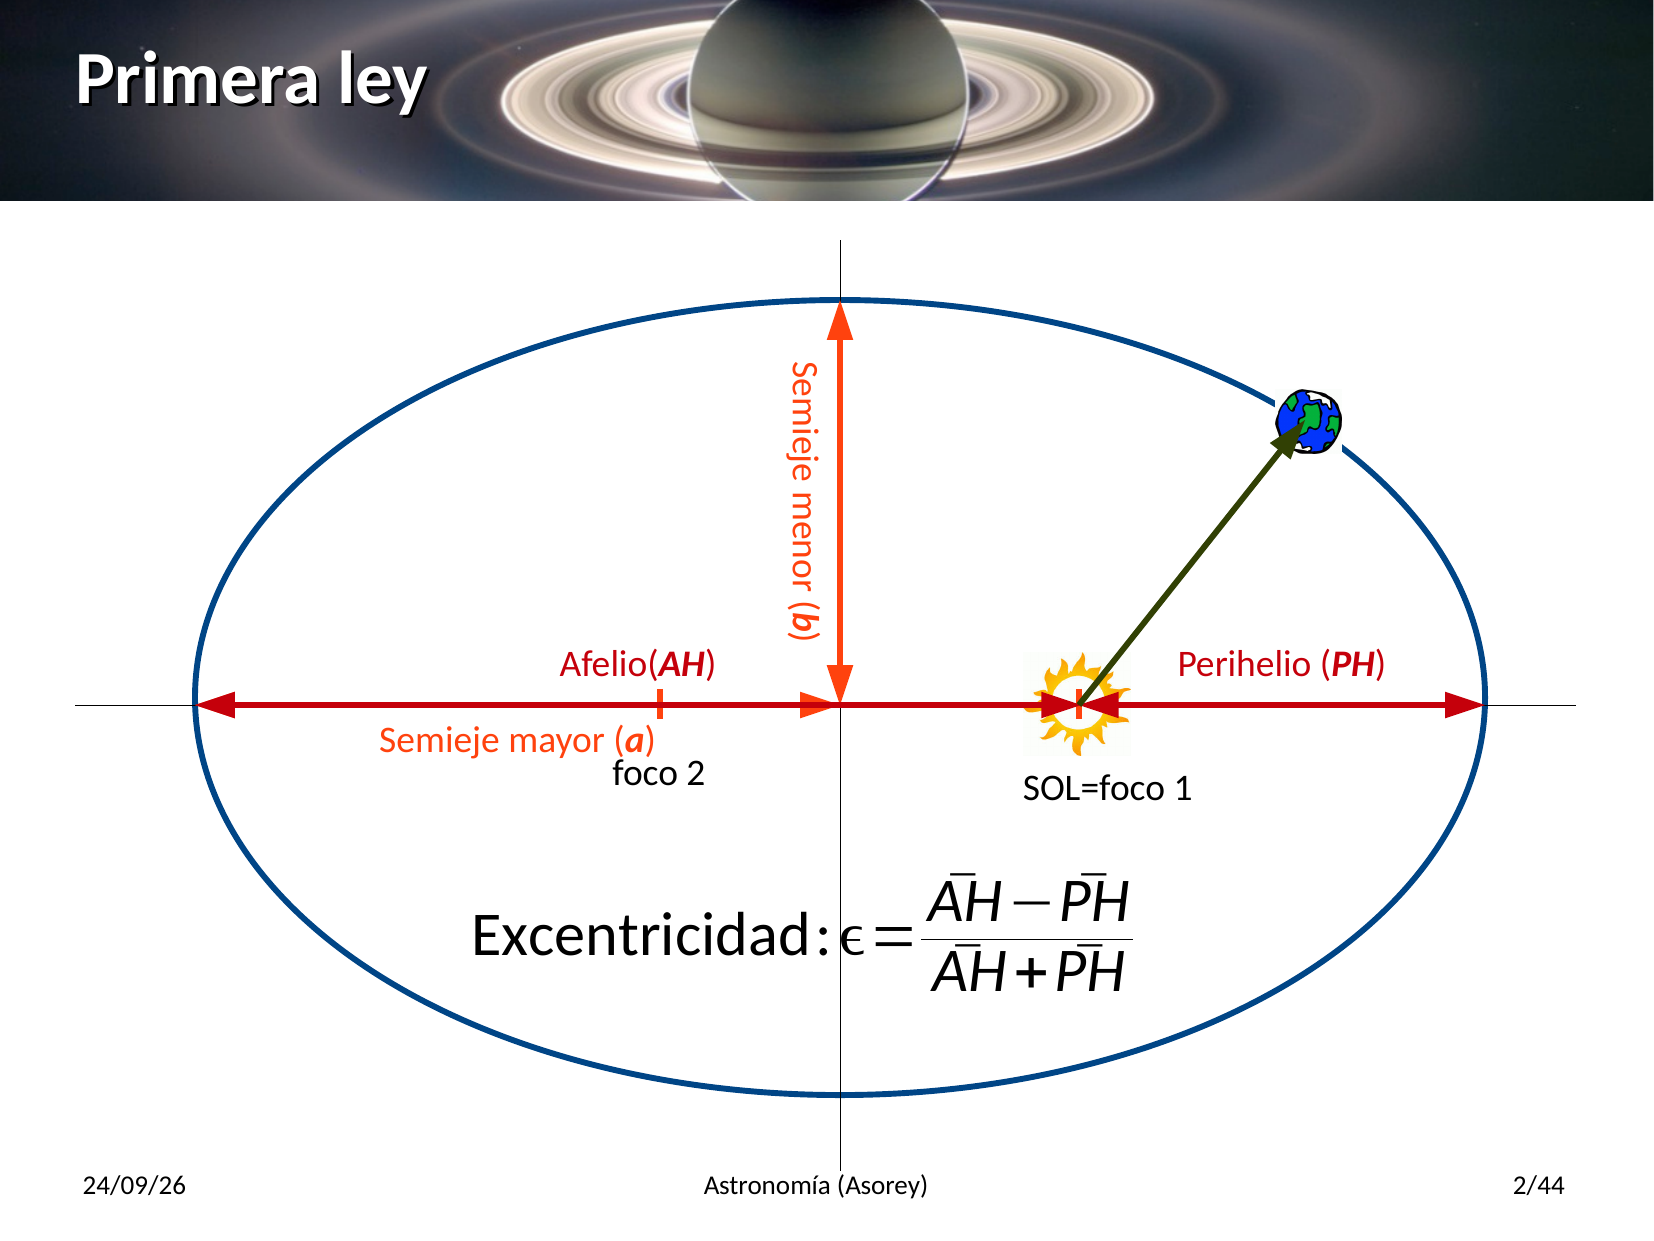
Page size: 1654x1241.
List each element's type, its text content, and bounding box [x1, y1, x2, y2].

picture [1275, 389, 1342, 454]
chart [465, 870, 1141, 1008]
text_box foco 2 [597, 750, 722, 811]
title Primera ley [75, 19, 1564, 151]
picture [1023, 707, 1131, 756]
picture [1086, 652, 1131, 702]
picture [0, 0, 1654, 201]
text_box SOL=foco 1 [1008, 765, 1209, 826]
picture [1023, 652, 1116, 702]
